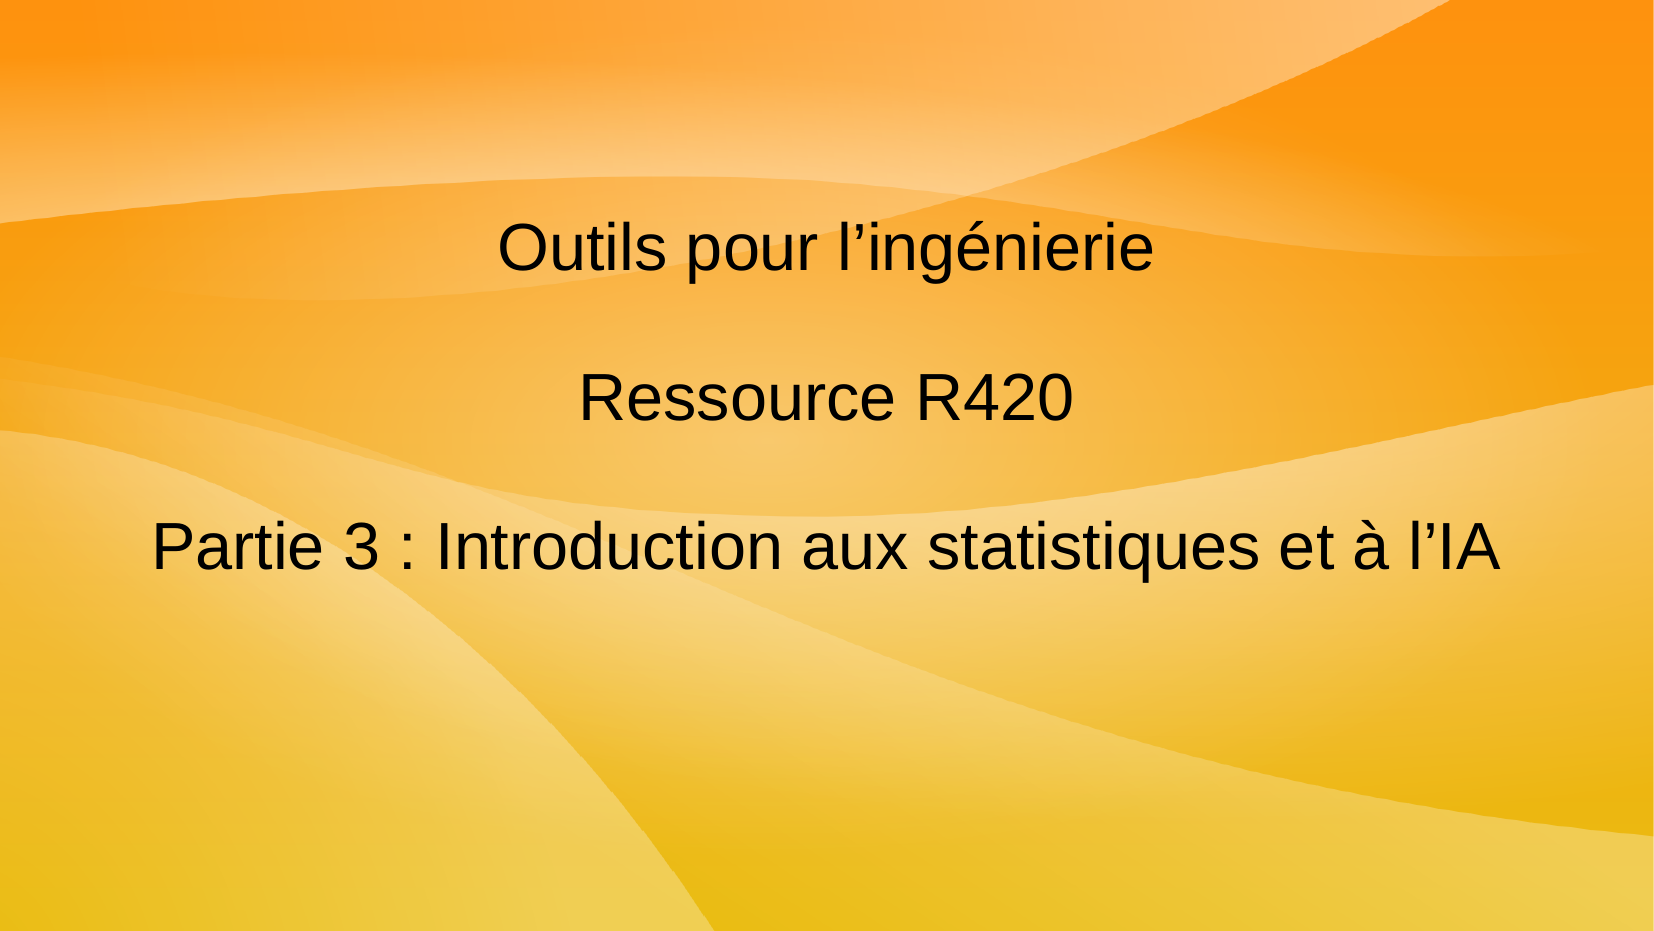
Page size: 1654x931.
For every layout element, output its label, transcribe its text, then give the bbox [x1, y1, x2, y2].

subtitle Outils pour l’ingénierie Ressource R420 Partie 3 : Introduction aux statistiques et à l’IA [82, 37, 1571, 757]
picture [0, 0, 1654, 931]
